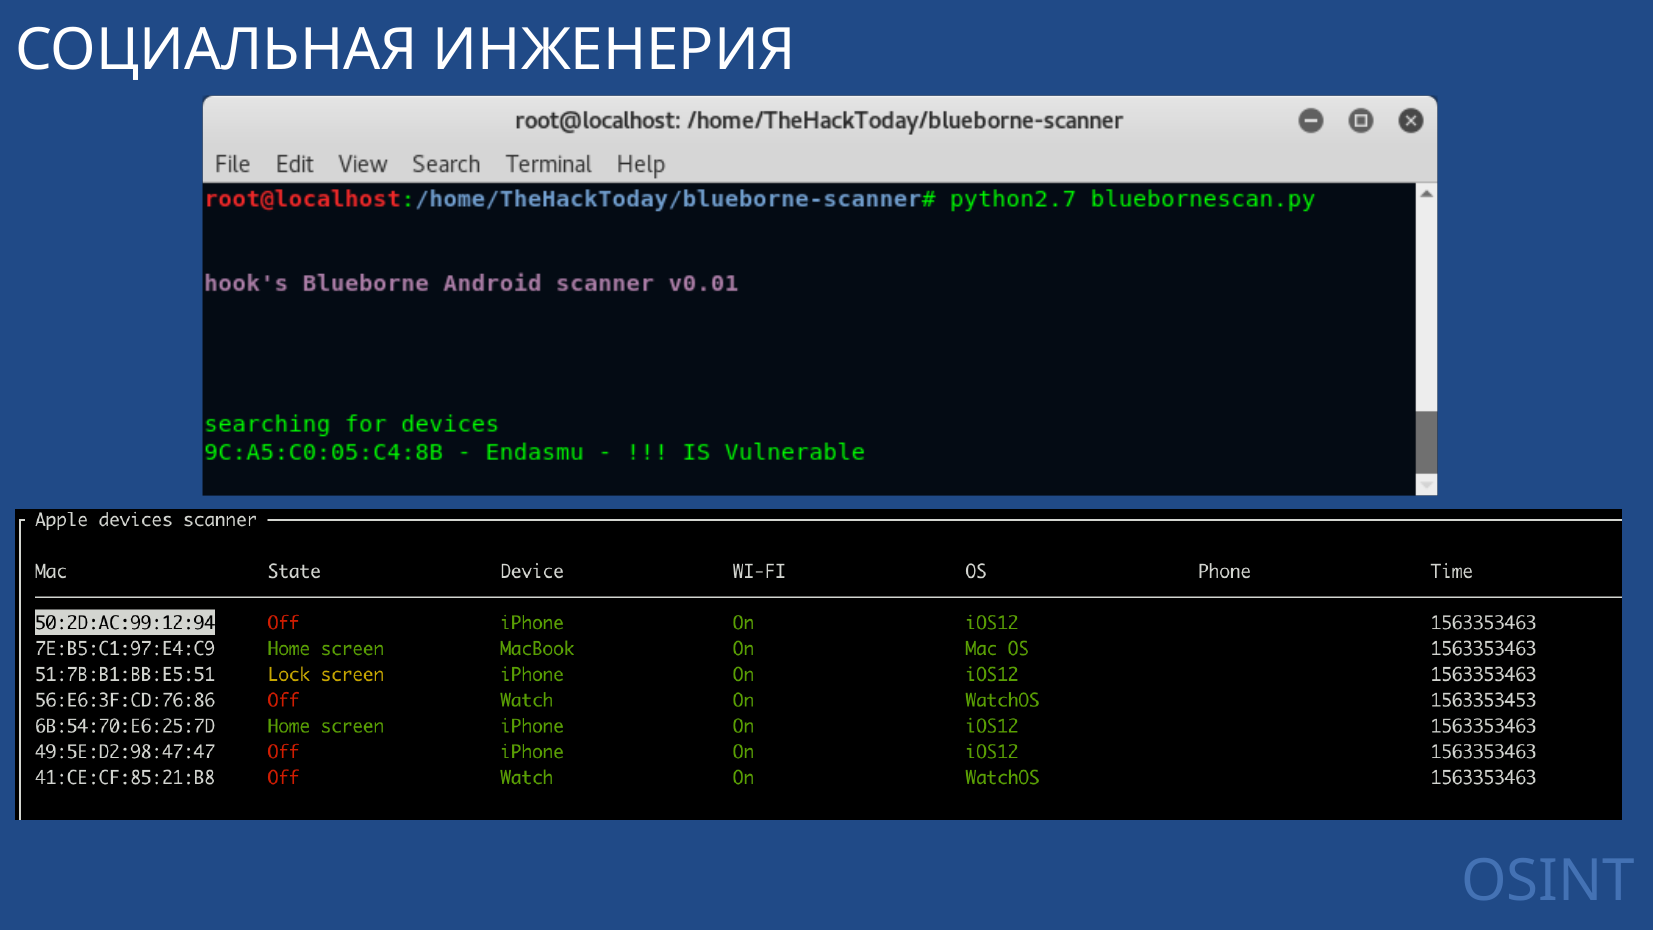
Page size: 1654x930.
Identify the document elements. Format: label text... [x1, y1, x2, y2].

text_box OSINT [0, 825, 1651, 930]
picture [15, 88, 1622, 820]
text_box СОЦИАЛЬНАЯ ИНЖЕНЕРИЯ [0, 0, 1653, 146]
